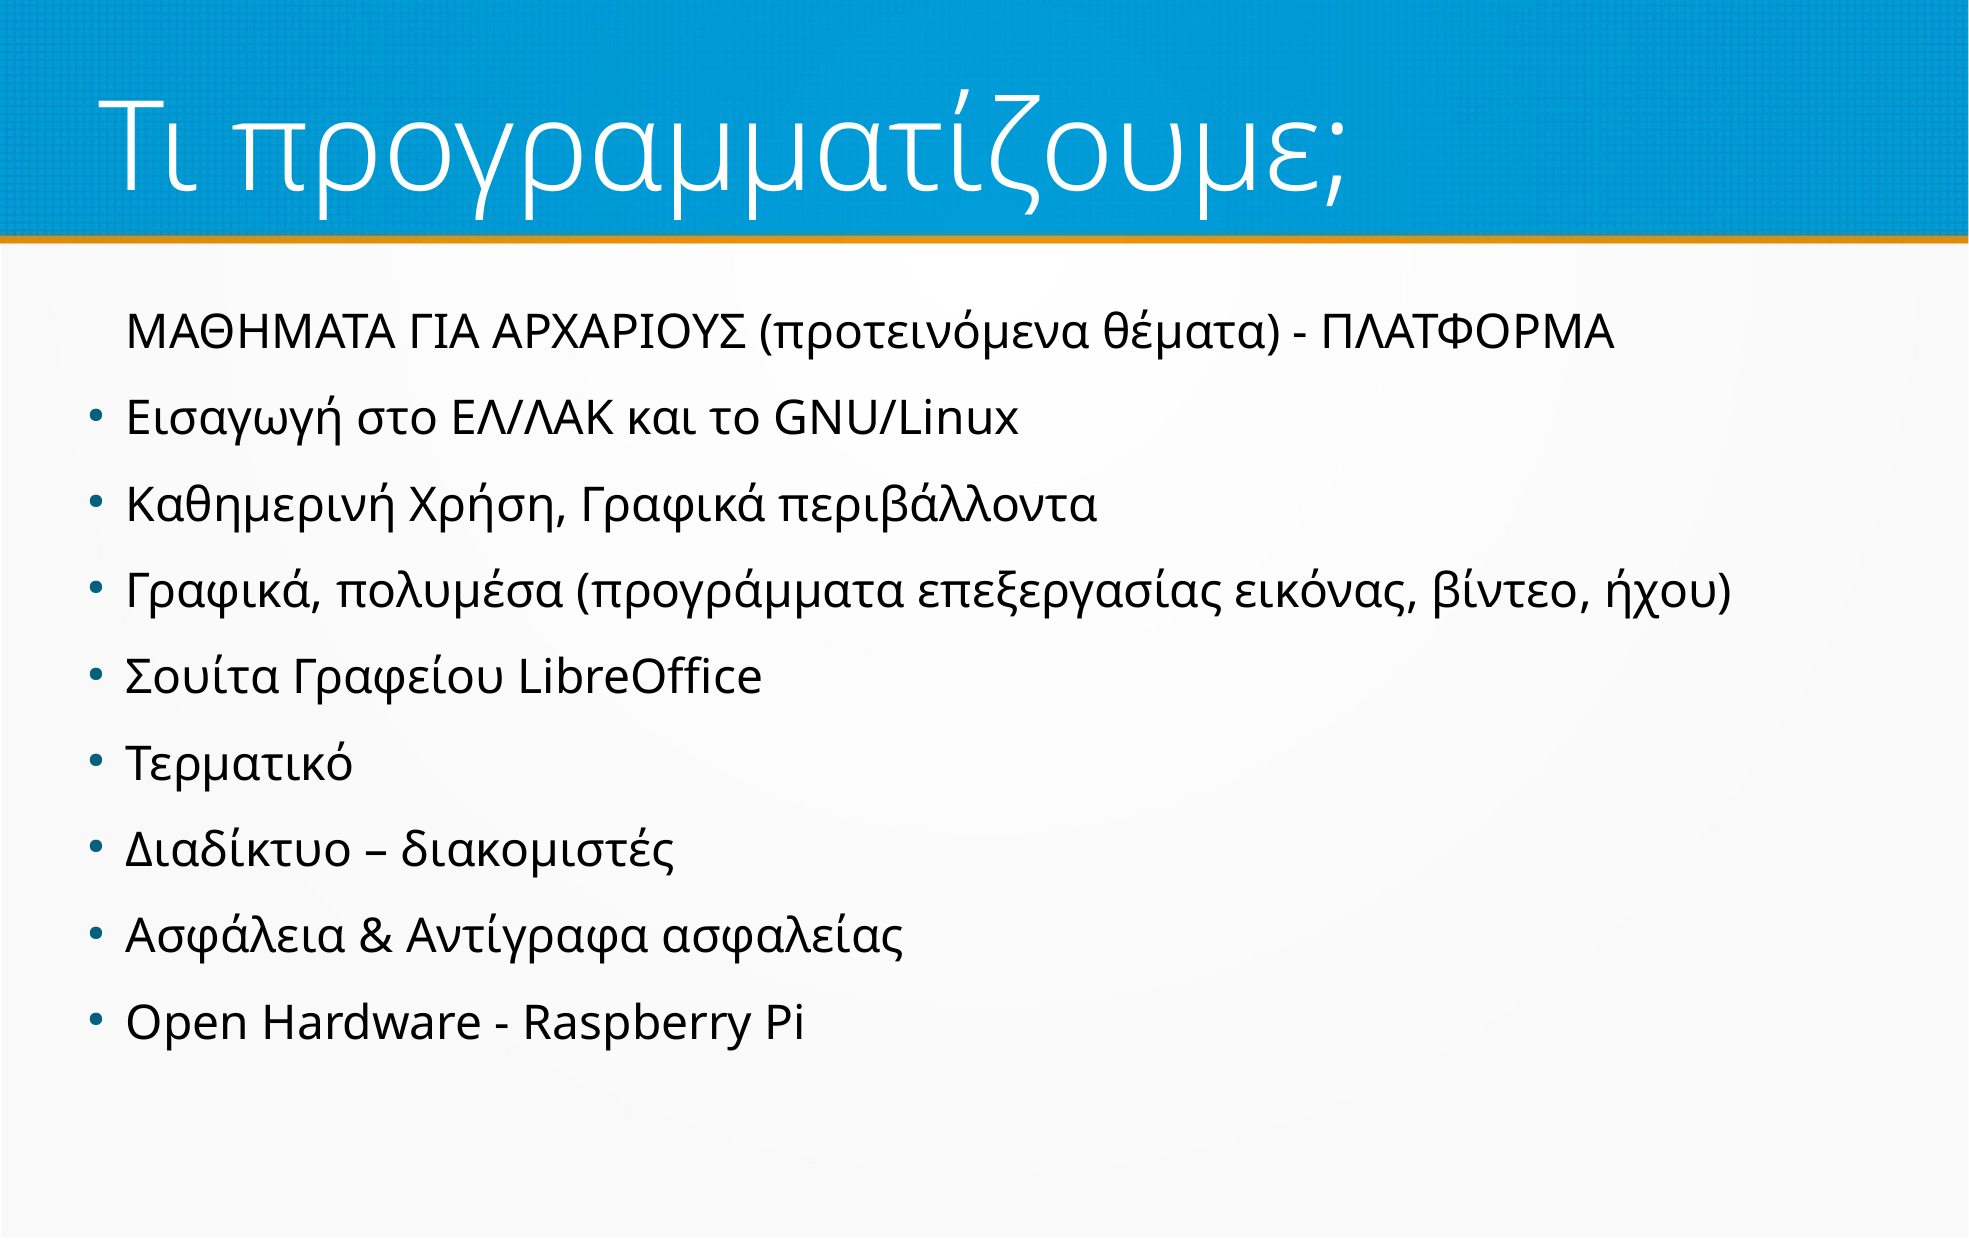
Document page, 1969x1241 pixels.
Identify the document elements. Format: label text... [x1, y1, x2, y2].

title Τι προγραμματίζουμε; [98, 19, 1870, 227]
list ΜΑΘΗΜΑΤΑ ΓΙΑ ΑΡΧΑΡΙΟΥΣ (προτεινόμενα θέματα) - ΠΛΑΤΦΟΡΜΑ Εισαγωγή στο ΕΛ/ΛΑΚ και το GNU/Linux Καθημερινή Χρήση, Γραφικά περιβάλλοντα Γραφικά, πολυμέσα (προγράμματα επεξεργασίας εικόνας, βίντεο, ήχου) Σουίτα Γραφείου LibreOffice Τερματικό Διαδίκτυο – διακομιστές Ασφάλεια & Αντίγραφα ασφαλείας Open Hardware - Raspberry Pi [74, 297, 1878, 1063]
picture [0, 233, 1969, 1241]
